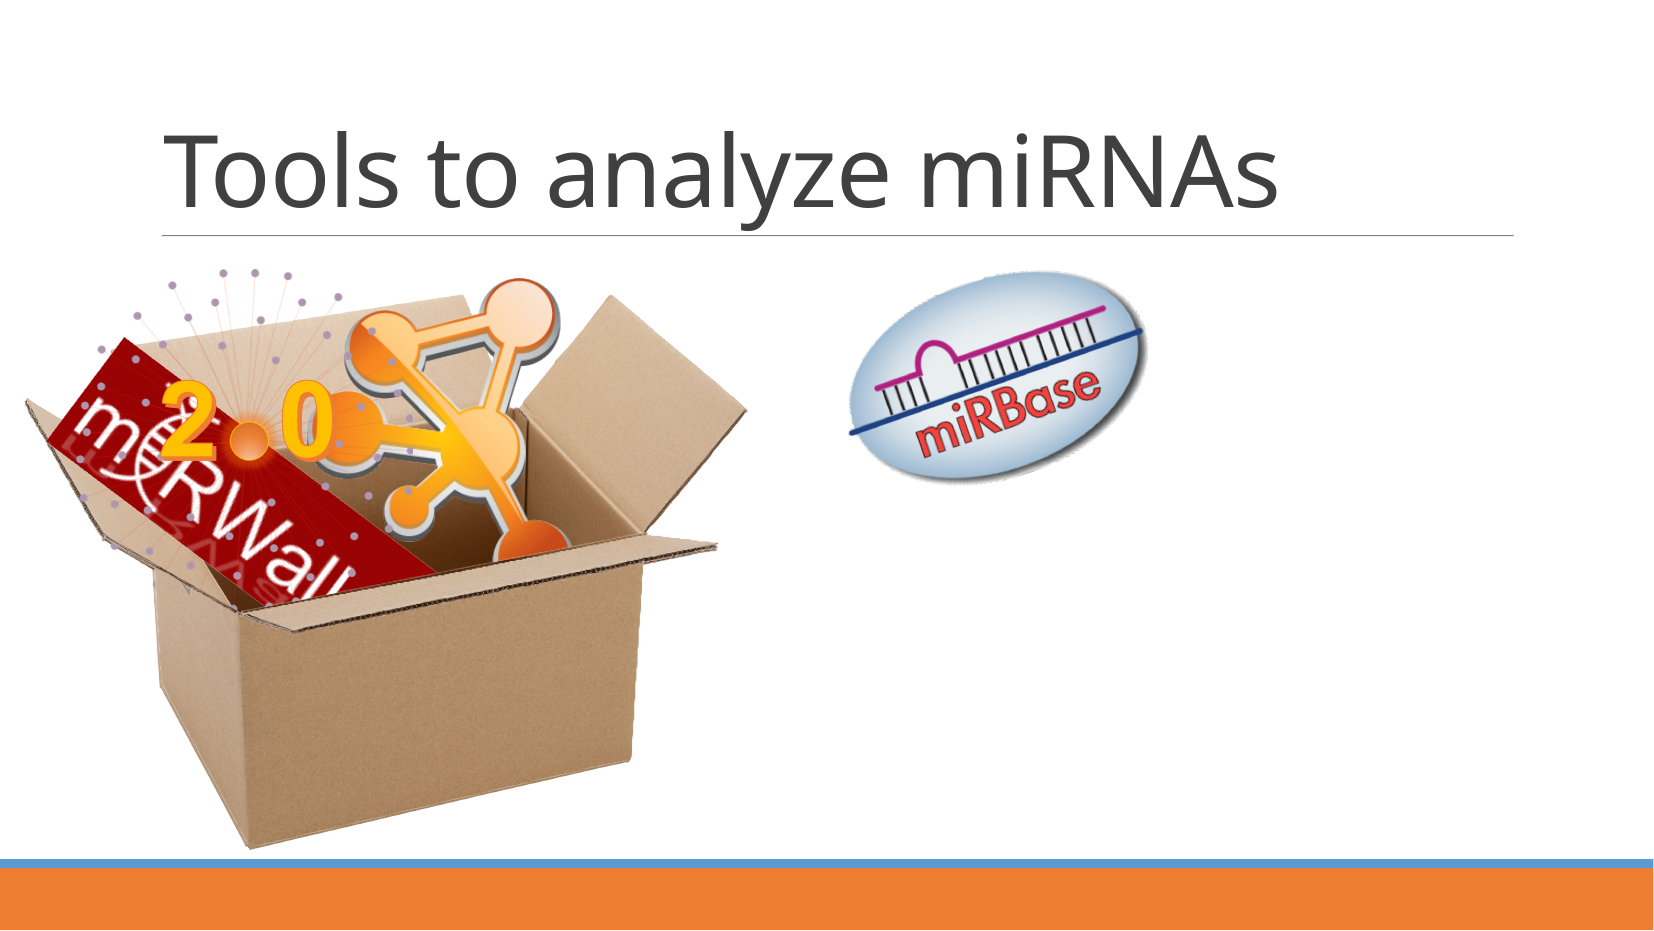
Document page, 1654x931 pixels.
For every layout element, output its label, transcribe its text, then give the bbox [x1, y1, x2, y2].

picture [805, 219, 1188, 538]
text_box [26, 395, 729, 847]
picture [24, 268, 748, 850]
title Tools to analyze miRNAs [148, 38, 1513, 236]
